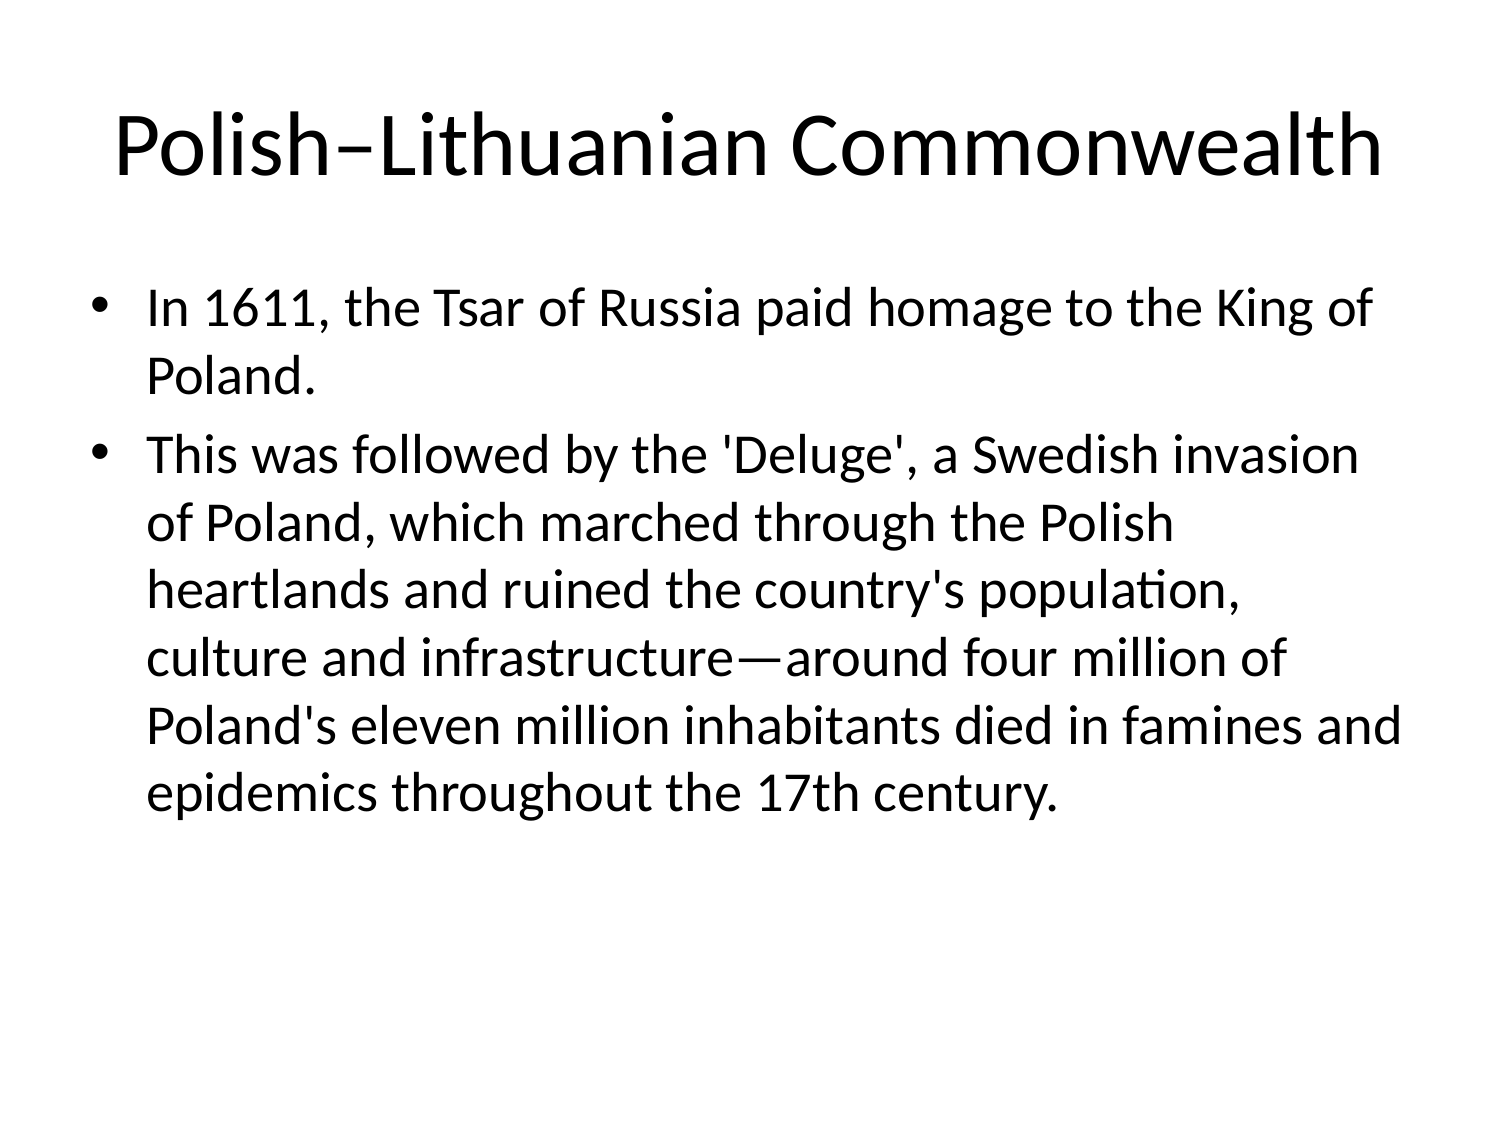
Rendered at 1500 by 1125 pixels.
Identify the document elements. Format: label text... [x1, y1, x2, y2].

title Polish–Lithuanian Commonwealth [75, 45, 1425, 233]
list In 1611, the Tsar of Russia paid homage to the King of Poland. This was followed by the 'Deluge', a Swedish invasion of Poland, which marched through the Polish heartlands and ruined the country's population, culture and infrastructure—around four million of Poland's eleven million inhabitants died in famines and epidemics throughout the 17th century. [75, 262, 1425, 1005]
